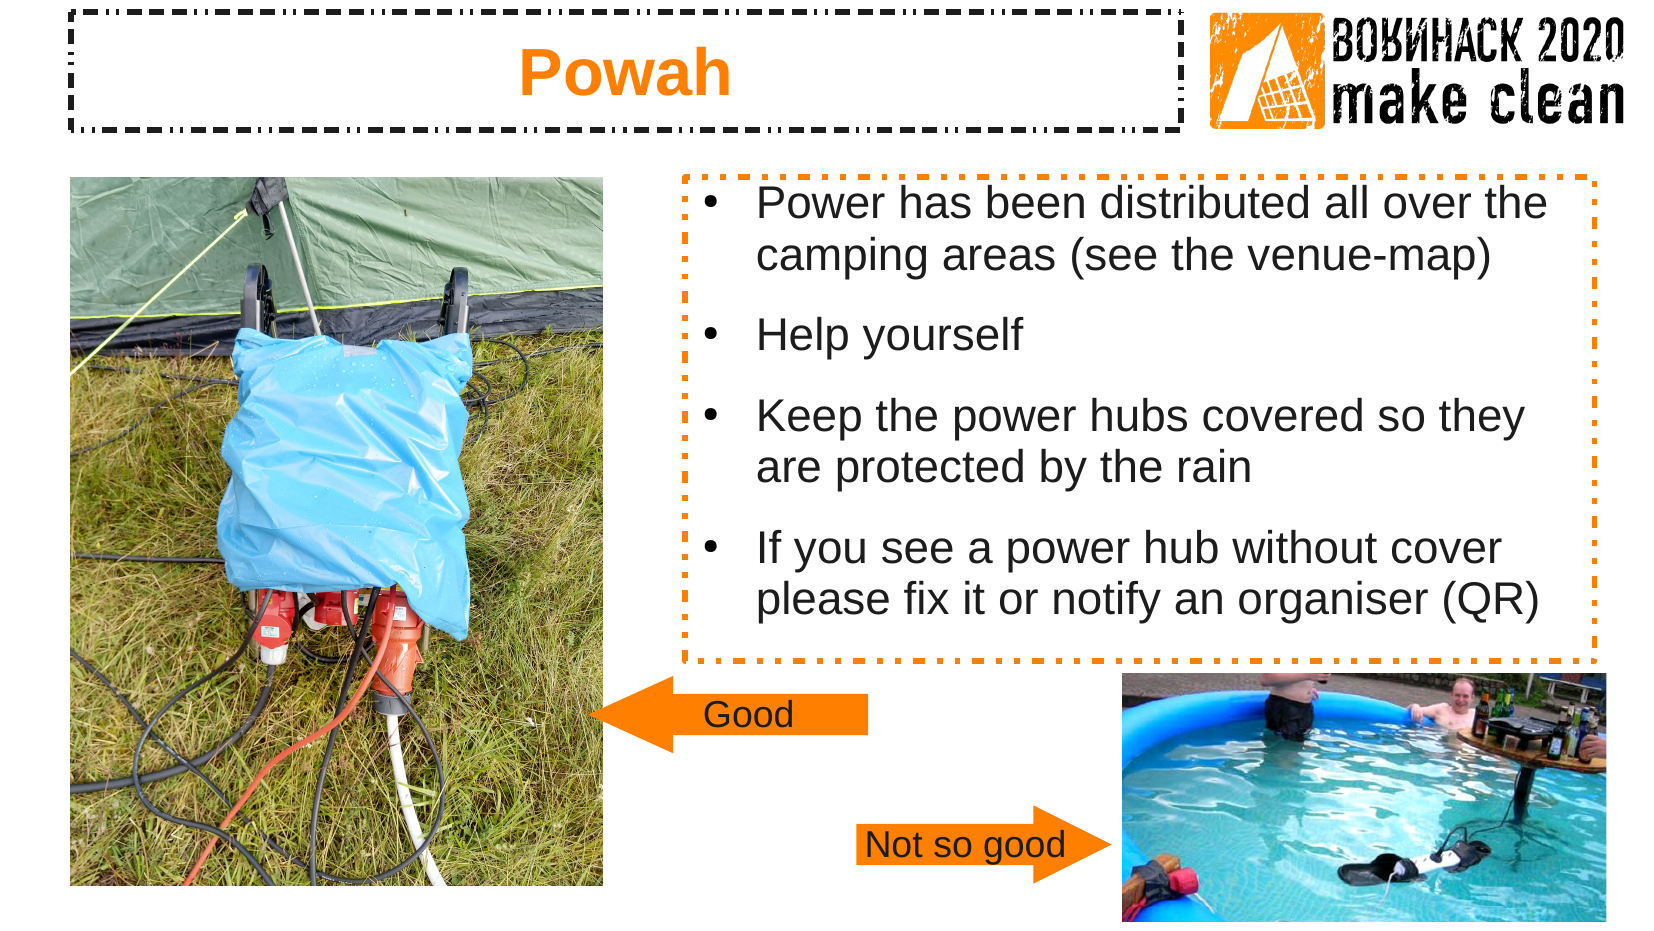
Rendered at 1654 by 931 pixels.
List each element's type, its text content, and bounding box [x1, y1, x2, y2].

picture [1210, 11, 1654, 130]
text_box Good [602, 685, 863, 745]
picture [1122, 673, 1607, 922]
subtitle Power has been distributed all over the camping areas (see the venue-map) Help yourself Keep the power hubs covered so they are protected by the rain If you see a power hub without cover please fix it or notify an organiser (QR) [685, 177, 1595, 662]
text_box Not so good [862, 814, 1099, 875]
picture [70, 177, 603, 886]
title Powah [70, 11, 1182, 130]
